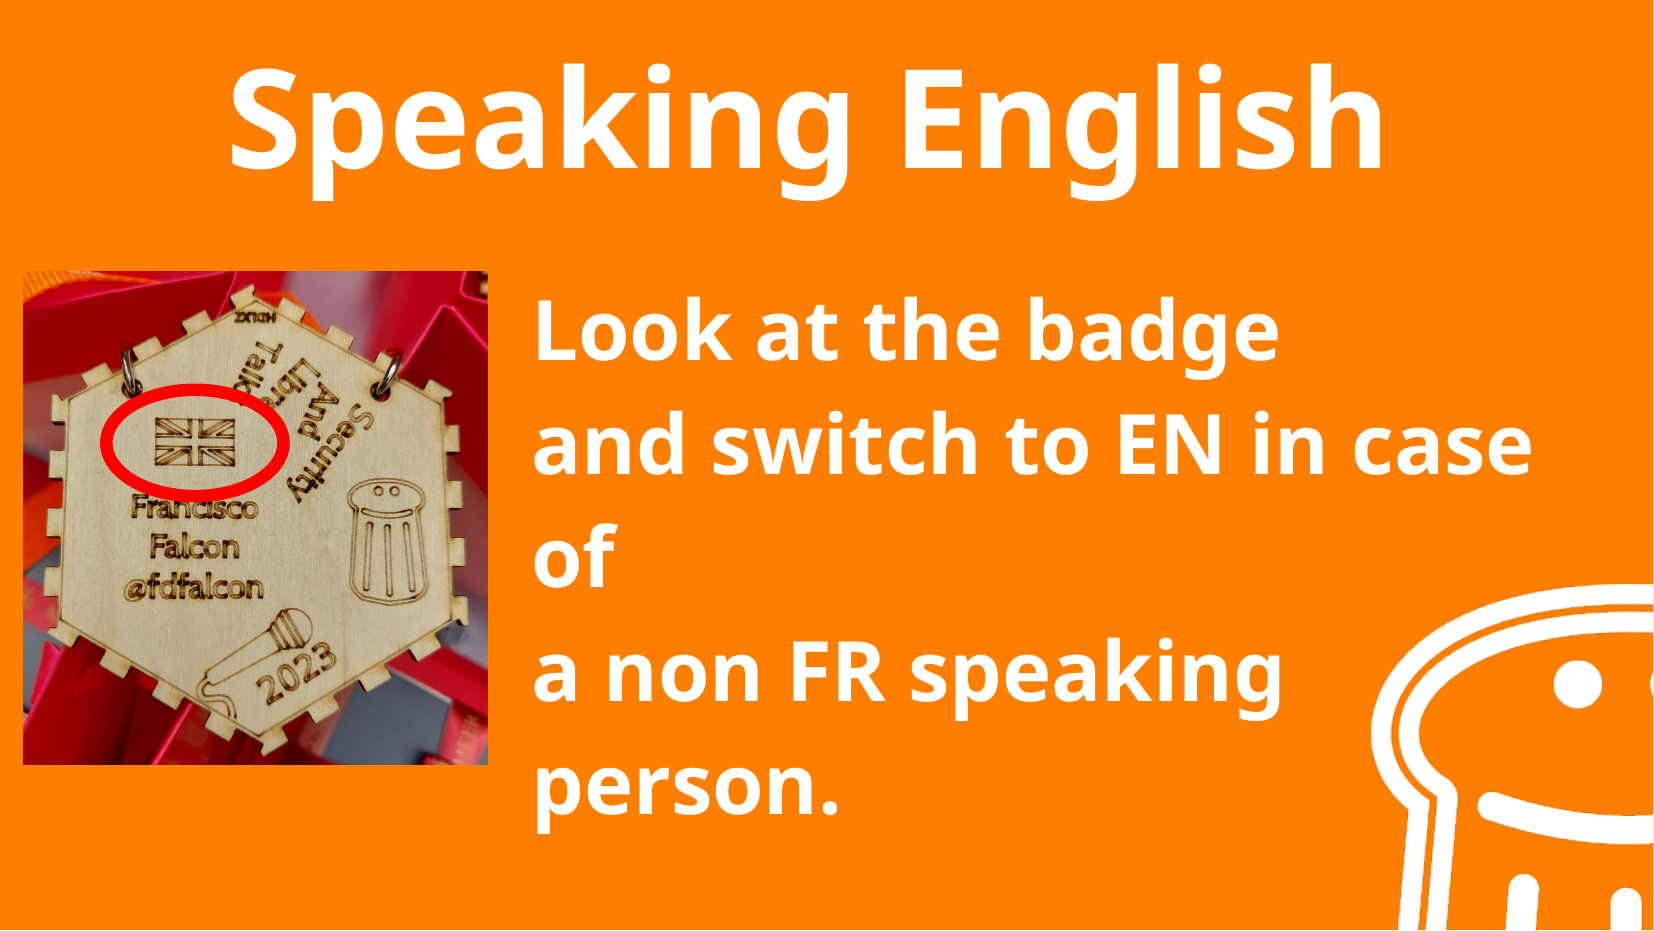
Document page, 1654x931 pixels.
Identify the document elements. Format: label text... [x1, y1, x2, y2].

title Look at the badge and switch to EN in case of a non FR speaking person. Thanks by advance 🫶 ✊ [531, 271, 1587, 925]
picture [1371, 584, 1654, 931]
picture [23, 271, 488, 765]
title Speaking English [82, 37, 1571, 193]
